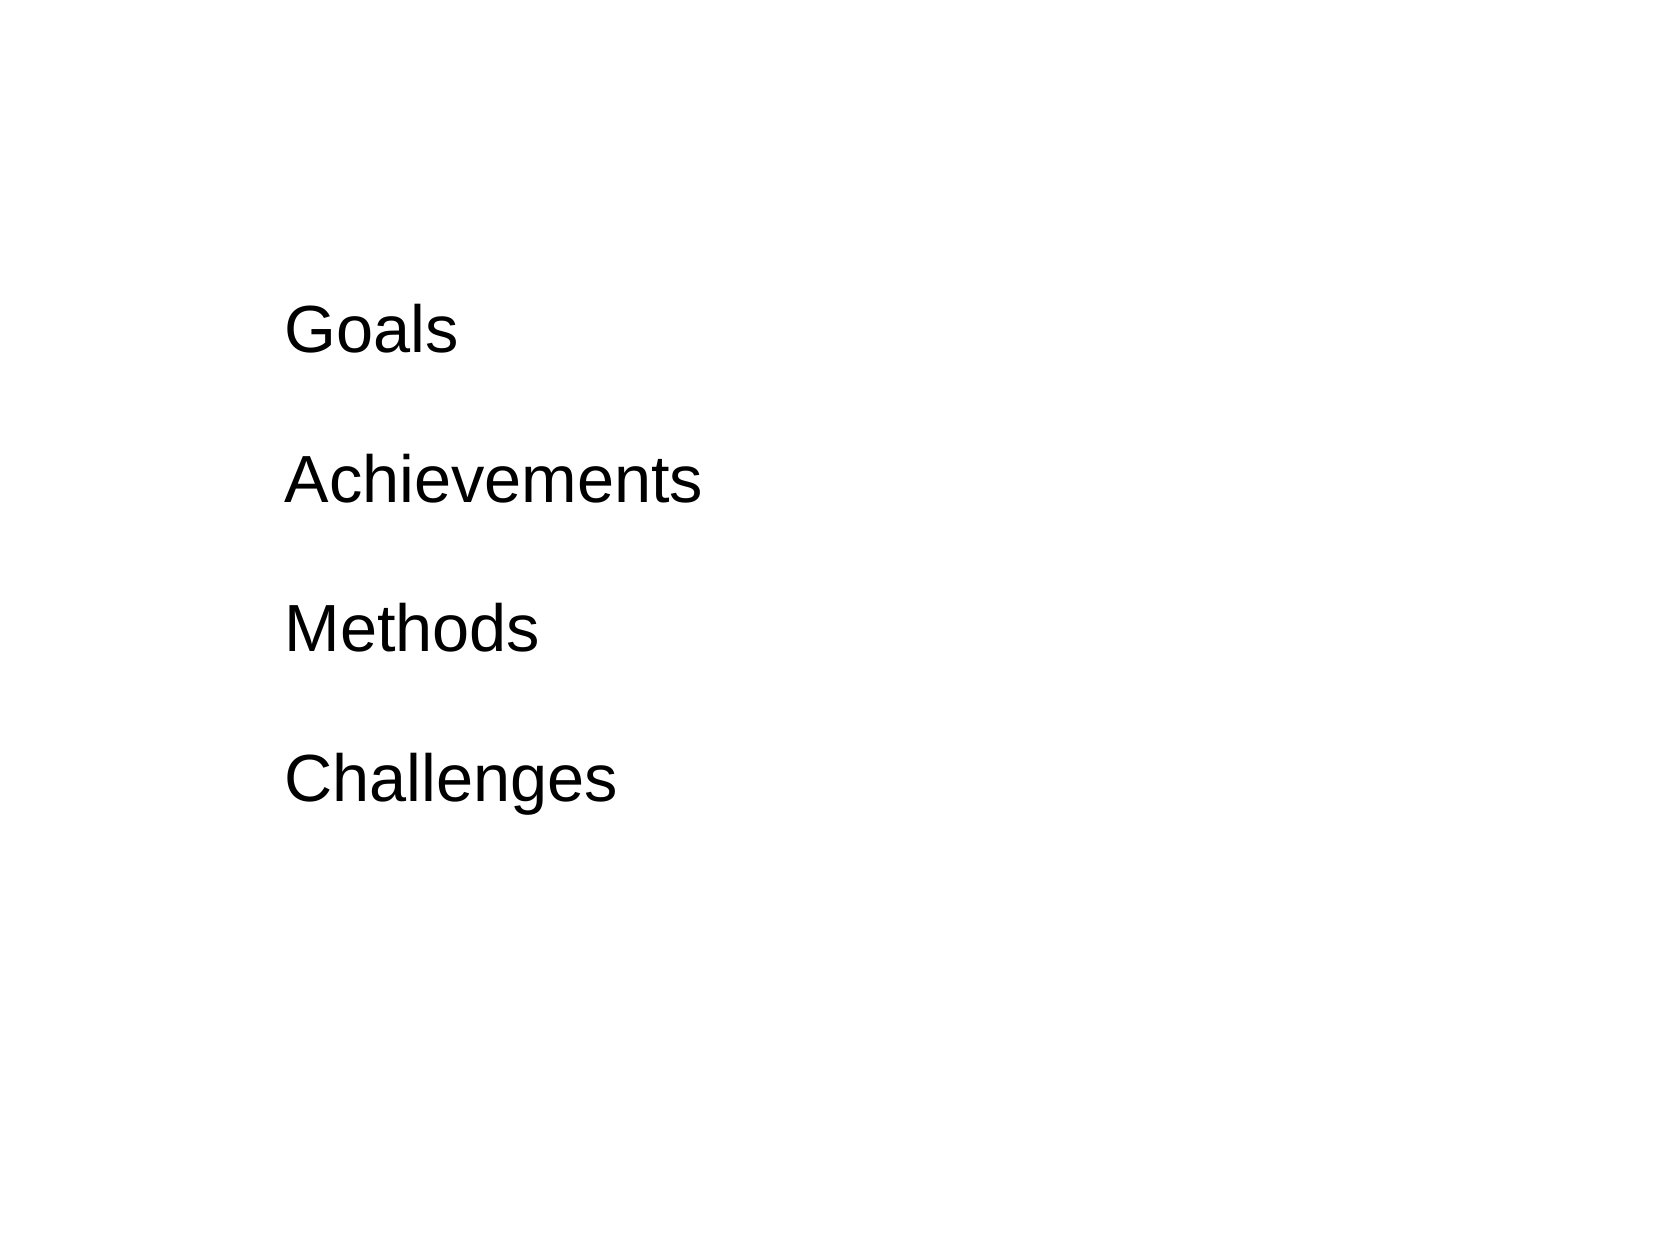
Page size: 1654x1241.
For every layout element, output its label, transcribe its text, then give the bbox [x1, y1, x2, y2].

text_box Goals Achievements Methods Challenges [270, 285, 1066, 824]
